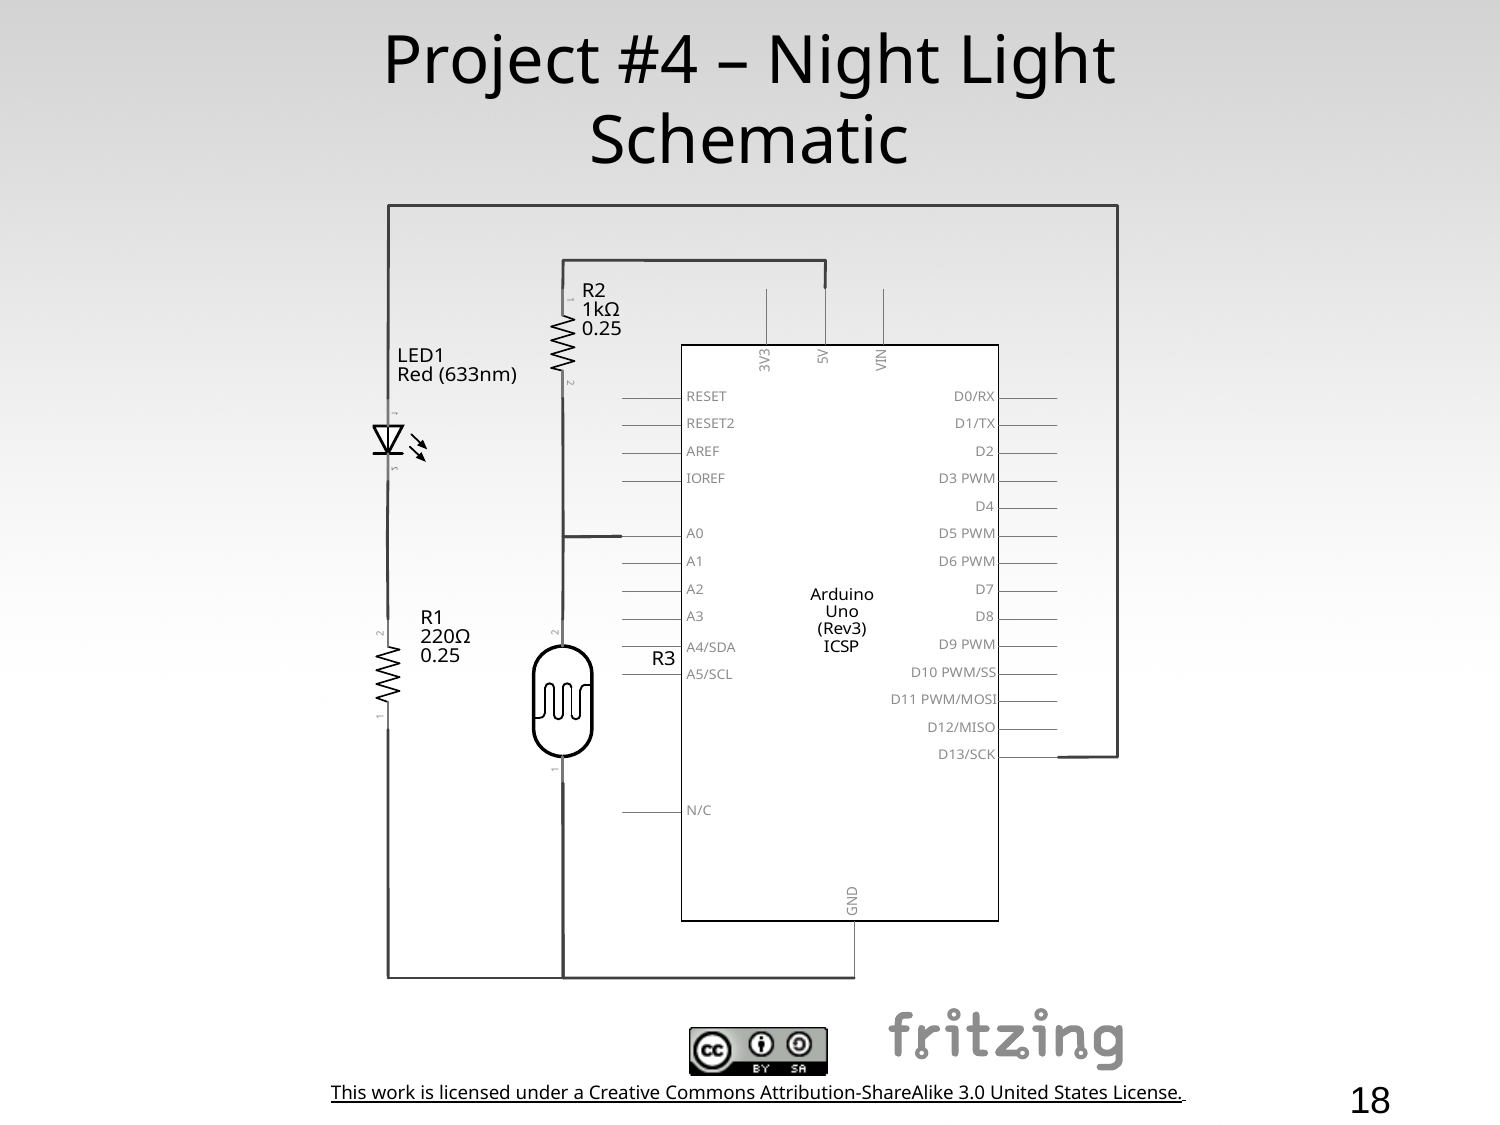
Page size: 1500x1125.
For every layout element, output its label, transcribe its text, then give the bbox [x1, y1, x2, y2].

title Project #4 – Night Light Schematic [112, 2, 1388, 190]
picture [0, 0, 1500, 1125]
